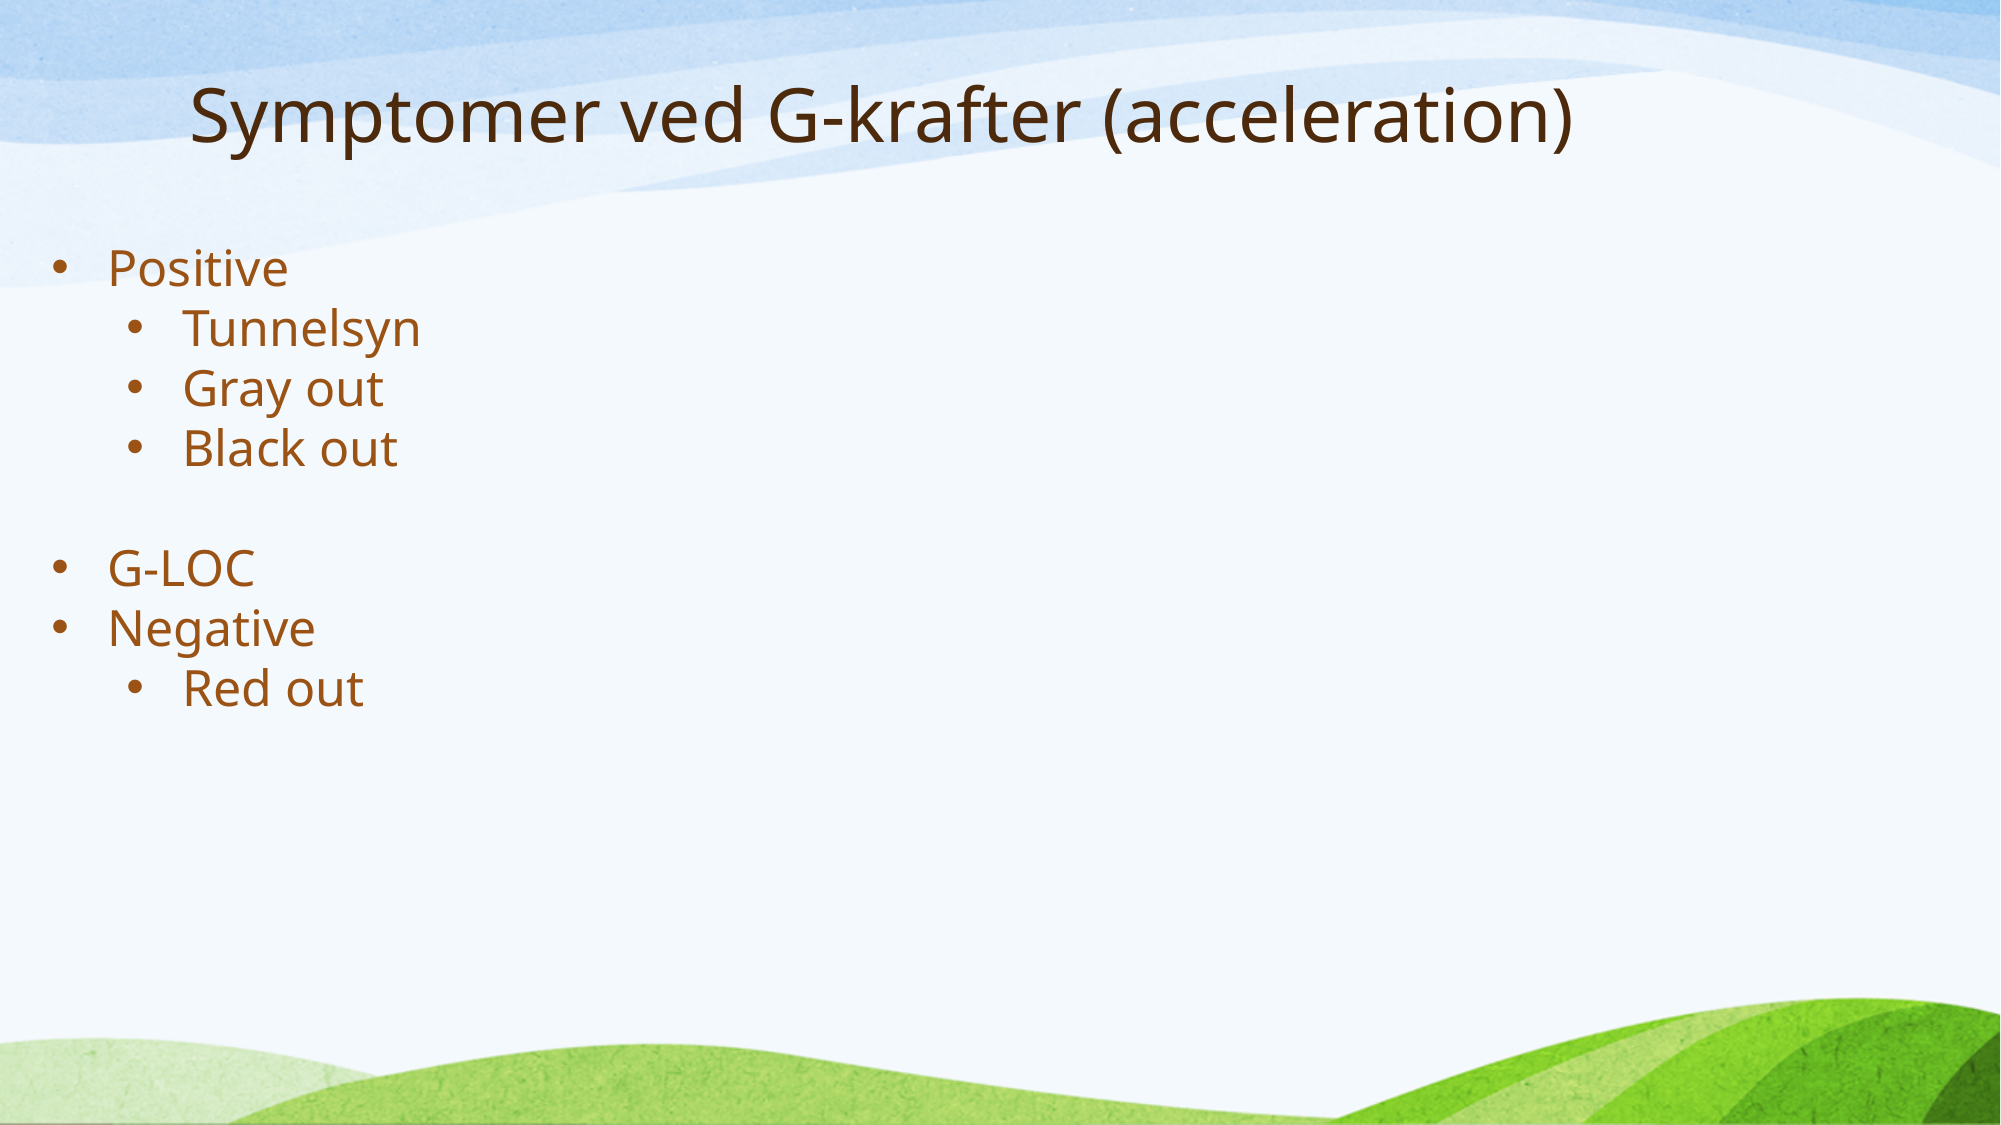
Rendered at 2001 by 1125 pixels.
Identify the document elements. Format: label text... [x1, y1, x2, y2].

title Symptomer ved G-krafter (acceleration) [174, 50, 1825, 167]
text_box Positive Tunnelsyn Gray out Black out G-LOC Negative Red out [36, 229, 1908, 725]
picture [0, 0, 2001, 1125]
